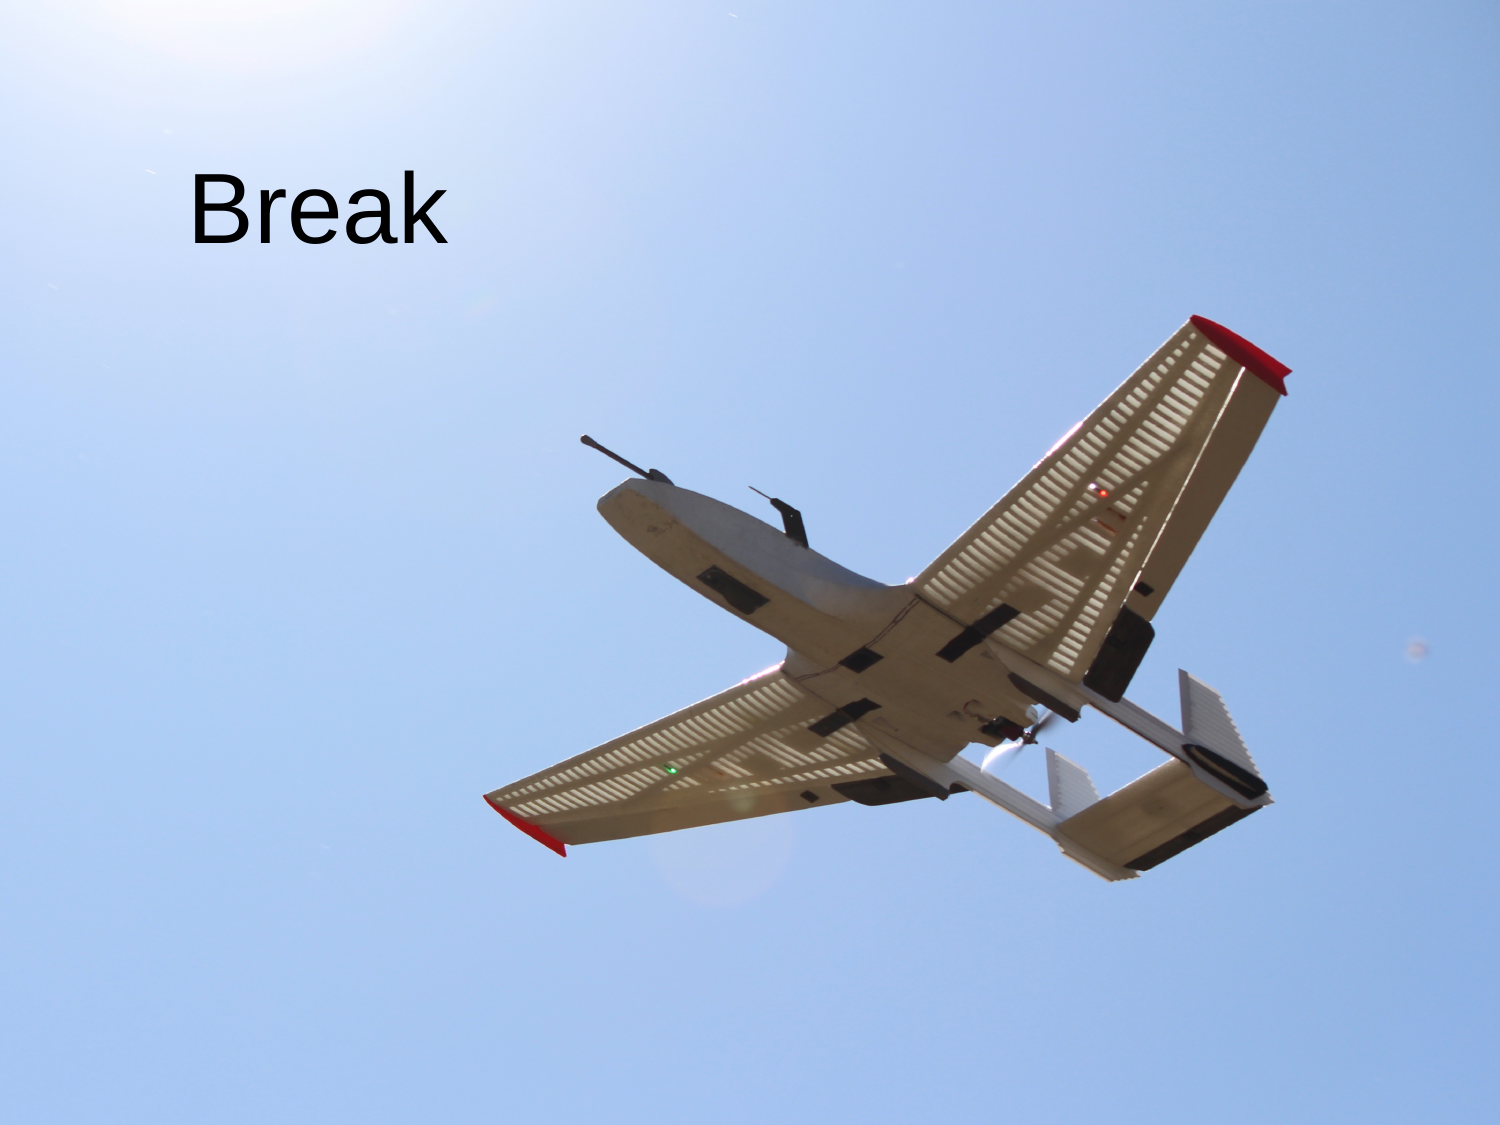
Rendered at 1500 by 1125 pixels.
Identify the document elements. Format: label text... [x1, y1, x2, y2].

title Break [187, 149, 689, 258]
picture [0, 0, 1500, 1125]
